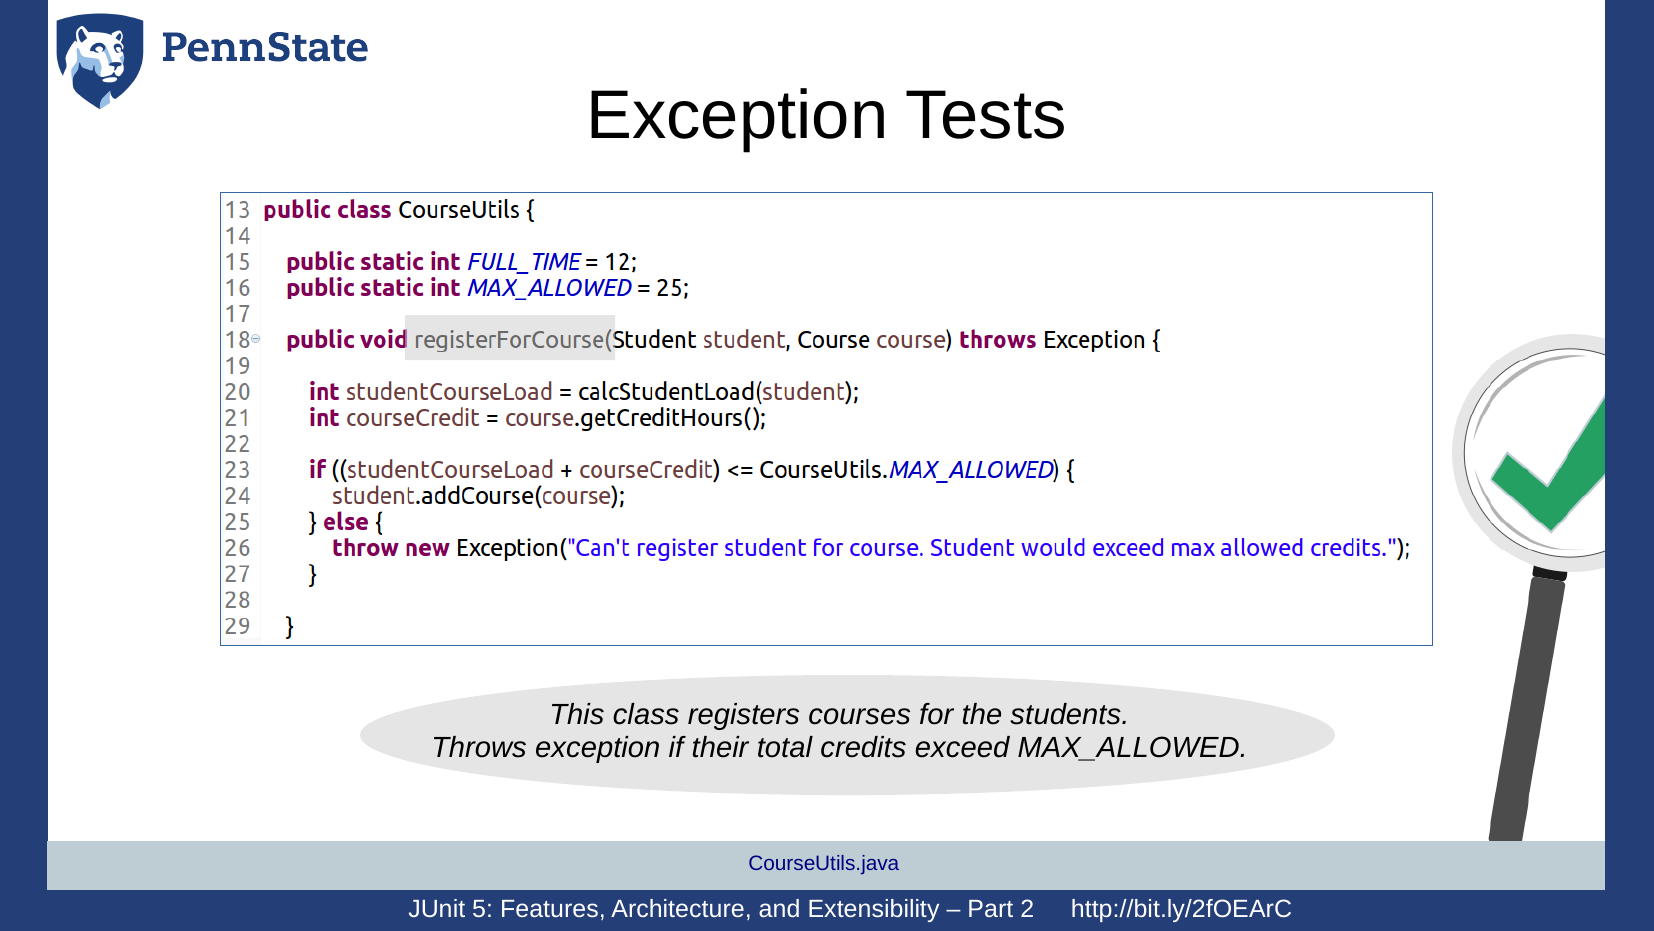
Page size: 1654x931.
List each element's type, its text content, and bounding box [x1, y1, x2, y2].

text_box [405, 315, 616, 361]
picture [220, 192, 1433, 646]
title CourseUtils.java [114, 816, 1540, 910]
title Exception Tests [82, 37, 1571, 193]
picture [1452, 334, 1605, 841]
title This class registers courses for the students. Throws exception if their total credits exceed MAX_ALLOWED. [225, 675, 1456, 787]
picture [48, 0, 411, 152]
text_box [603, 787, 1092, 796]
